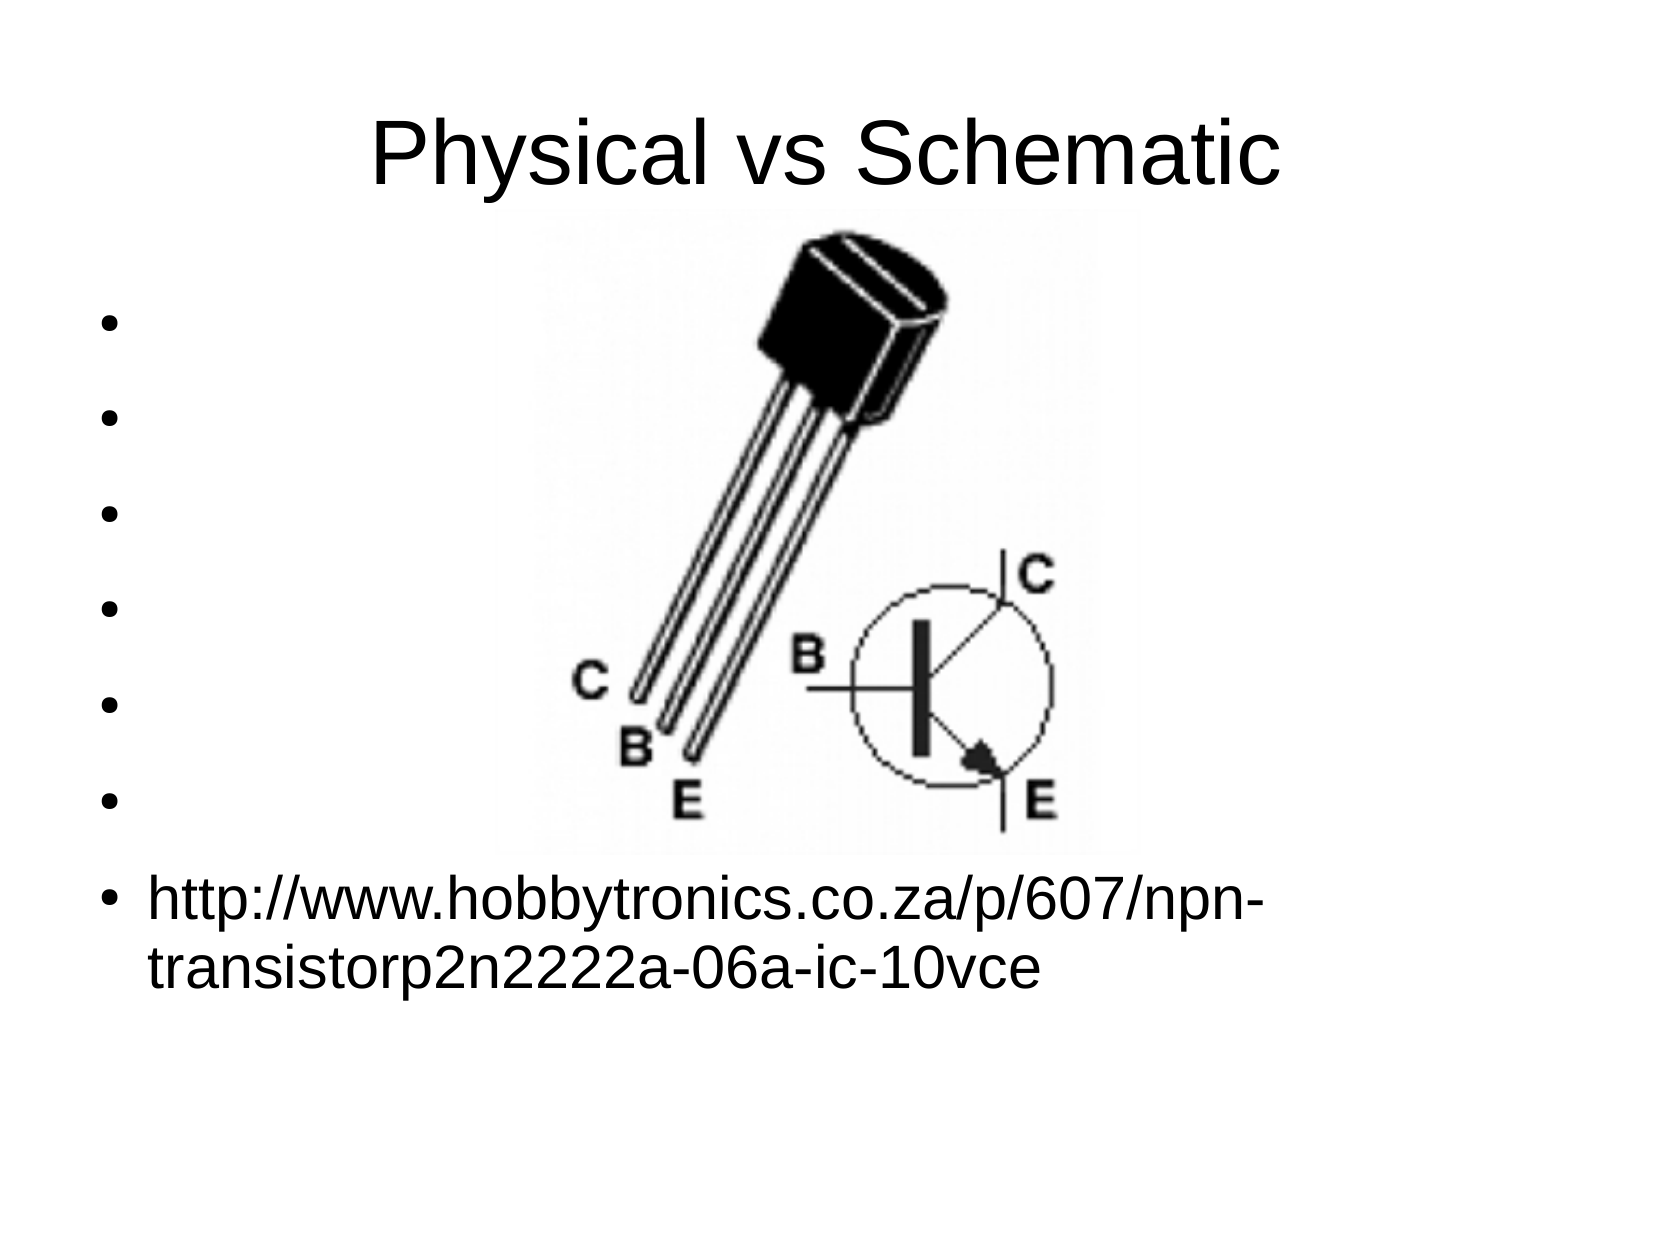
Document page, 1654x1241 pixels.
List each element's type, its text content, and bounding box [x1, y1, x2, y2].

title Physical vs Schematic [82, 49, 1571, 257]
list http://www.hobbytronics.co.za/p/607/npn-transistorp2n2222a-06a-ic-10vce [82, 290, 1571, 1010]
picture [495, 209, 1141, 856]
